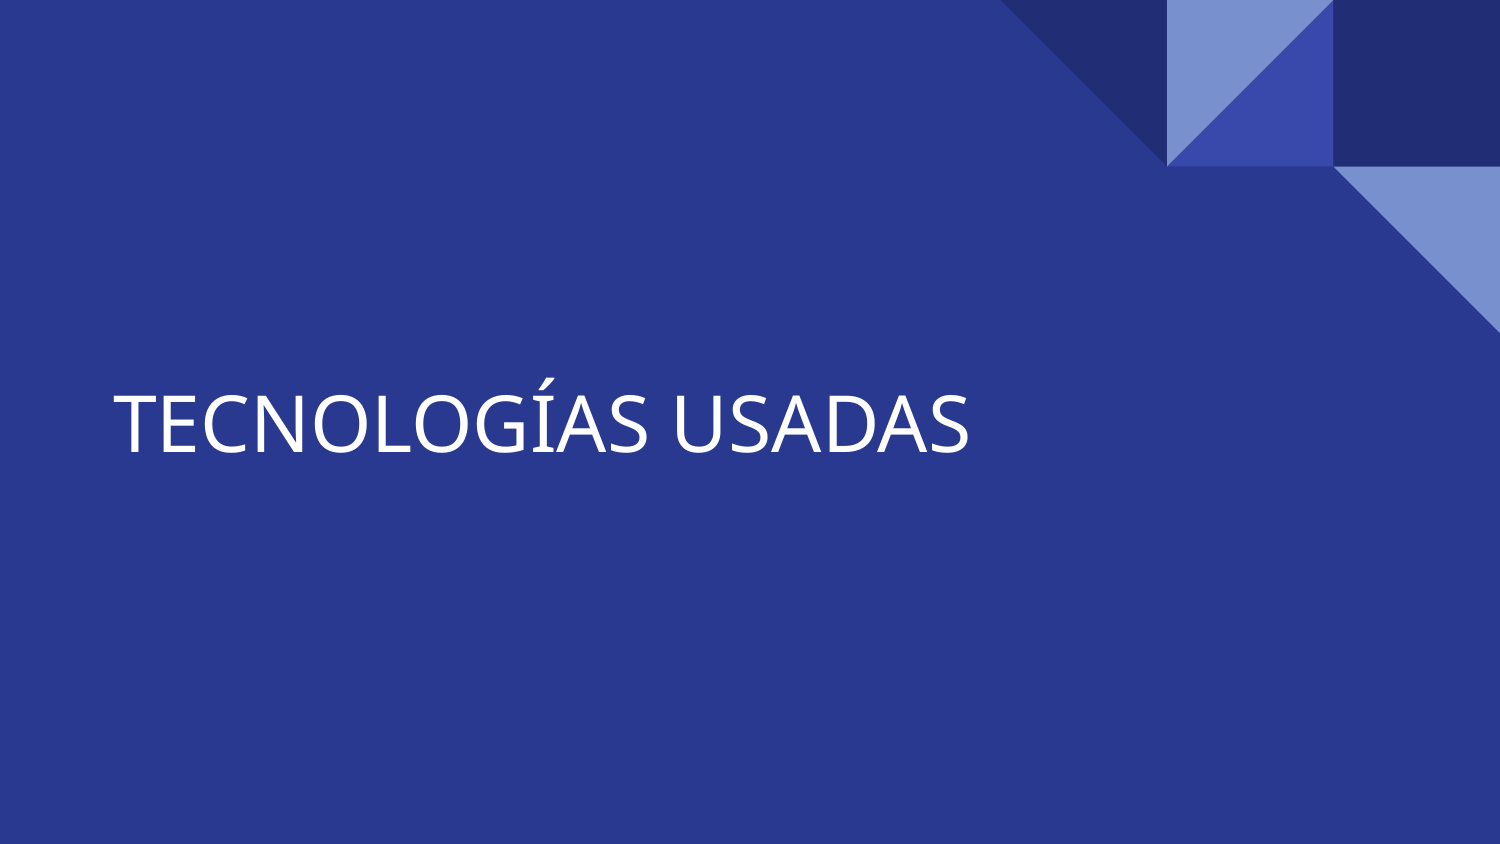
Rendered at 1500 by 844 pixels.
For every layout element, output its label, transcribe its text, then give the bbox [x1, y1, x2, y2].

title TECNOLOGÍAS USADAS [98, 353, 1447, 491]
